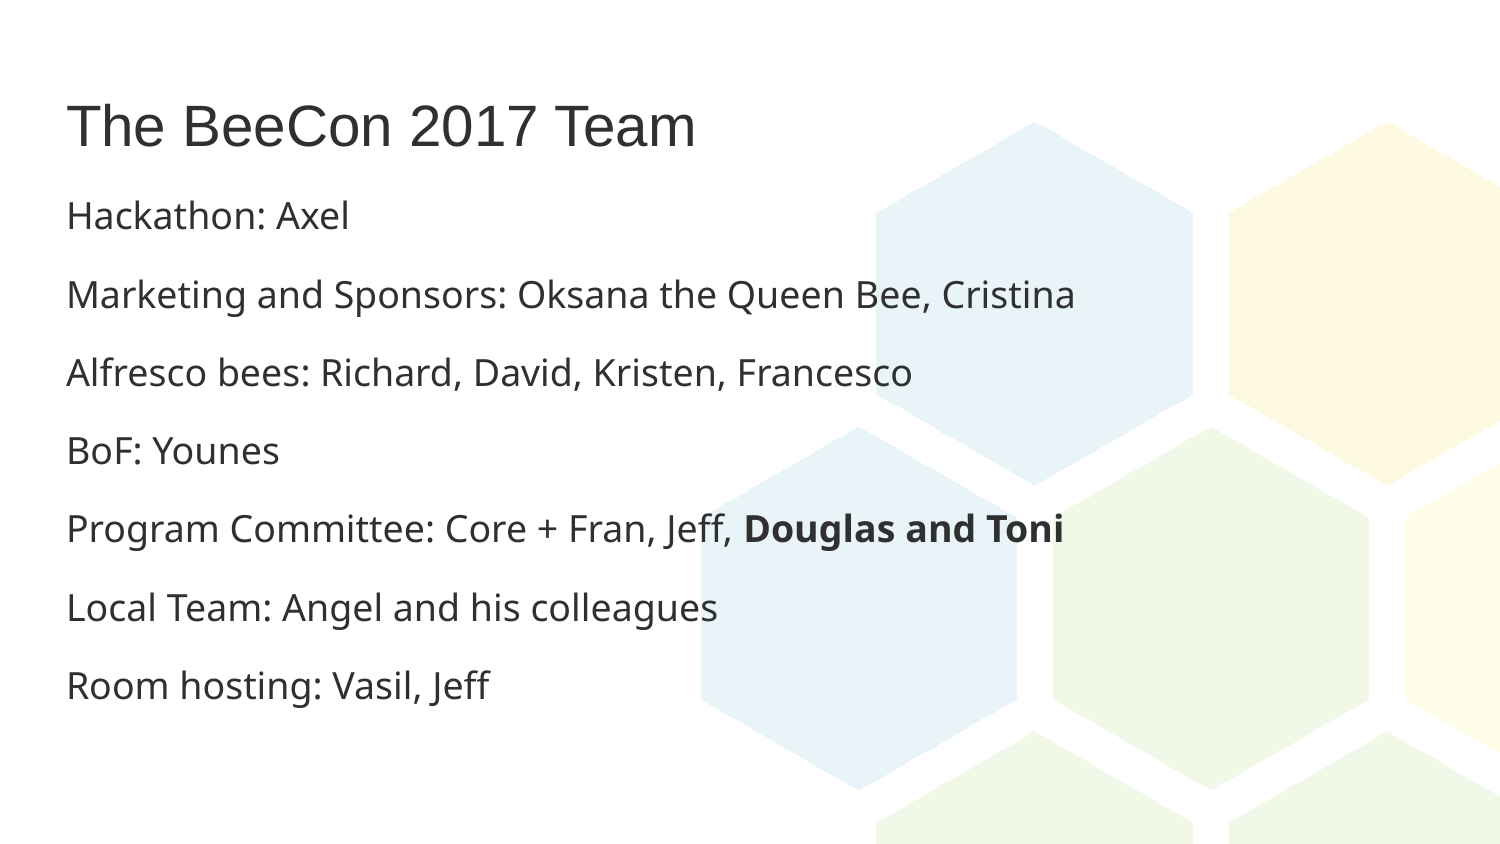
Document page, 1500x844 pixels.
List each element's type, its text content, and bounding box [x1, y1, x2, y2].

title The BeeCon 2017 Team [51, 72, 1449, 167]
list Hackathon: Axel Marketing and Sponsors: Oksana the Queen Bee, Cristina Alfresco bees: Richard, David, Kristen, Francesco BoF: Younes Program Committee: Core + Fran, Jeff, Douglas and Toni Local Team: Angel and his colleagues Room hosting: Vasil, Jeff [51, 177, 1449, 804]
picture [0, 0, 1500, 844]
